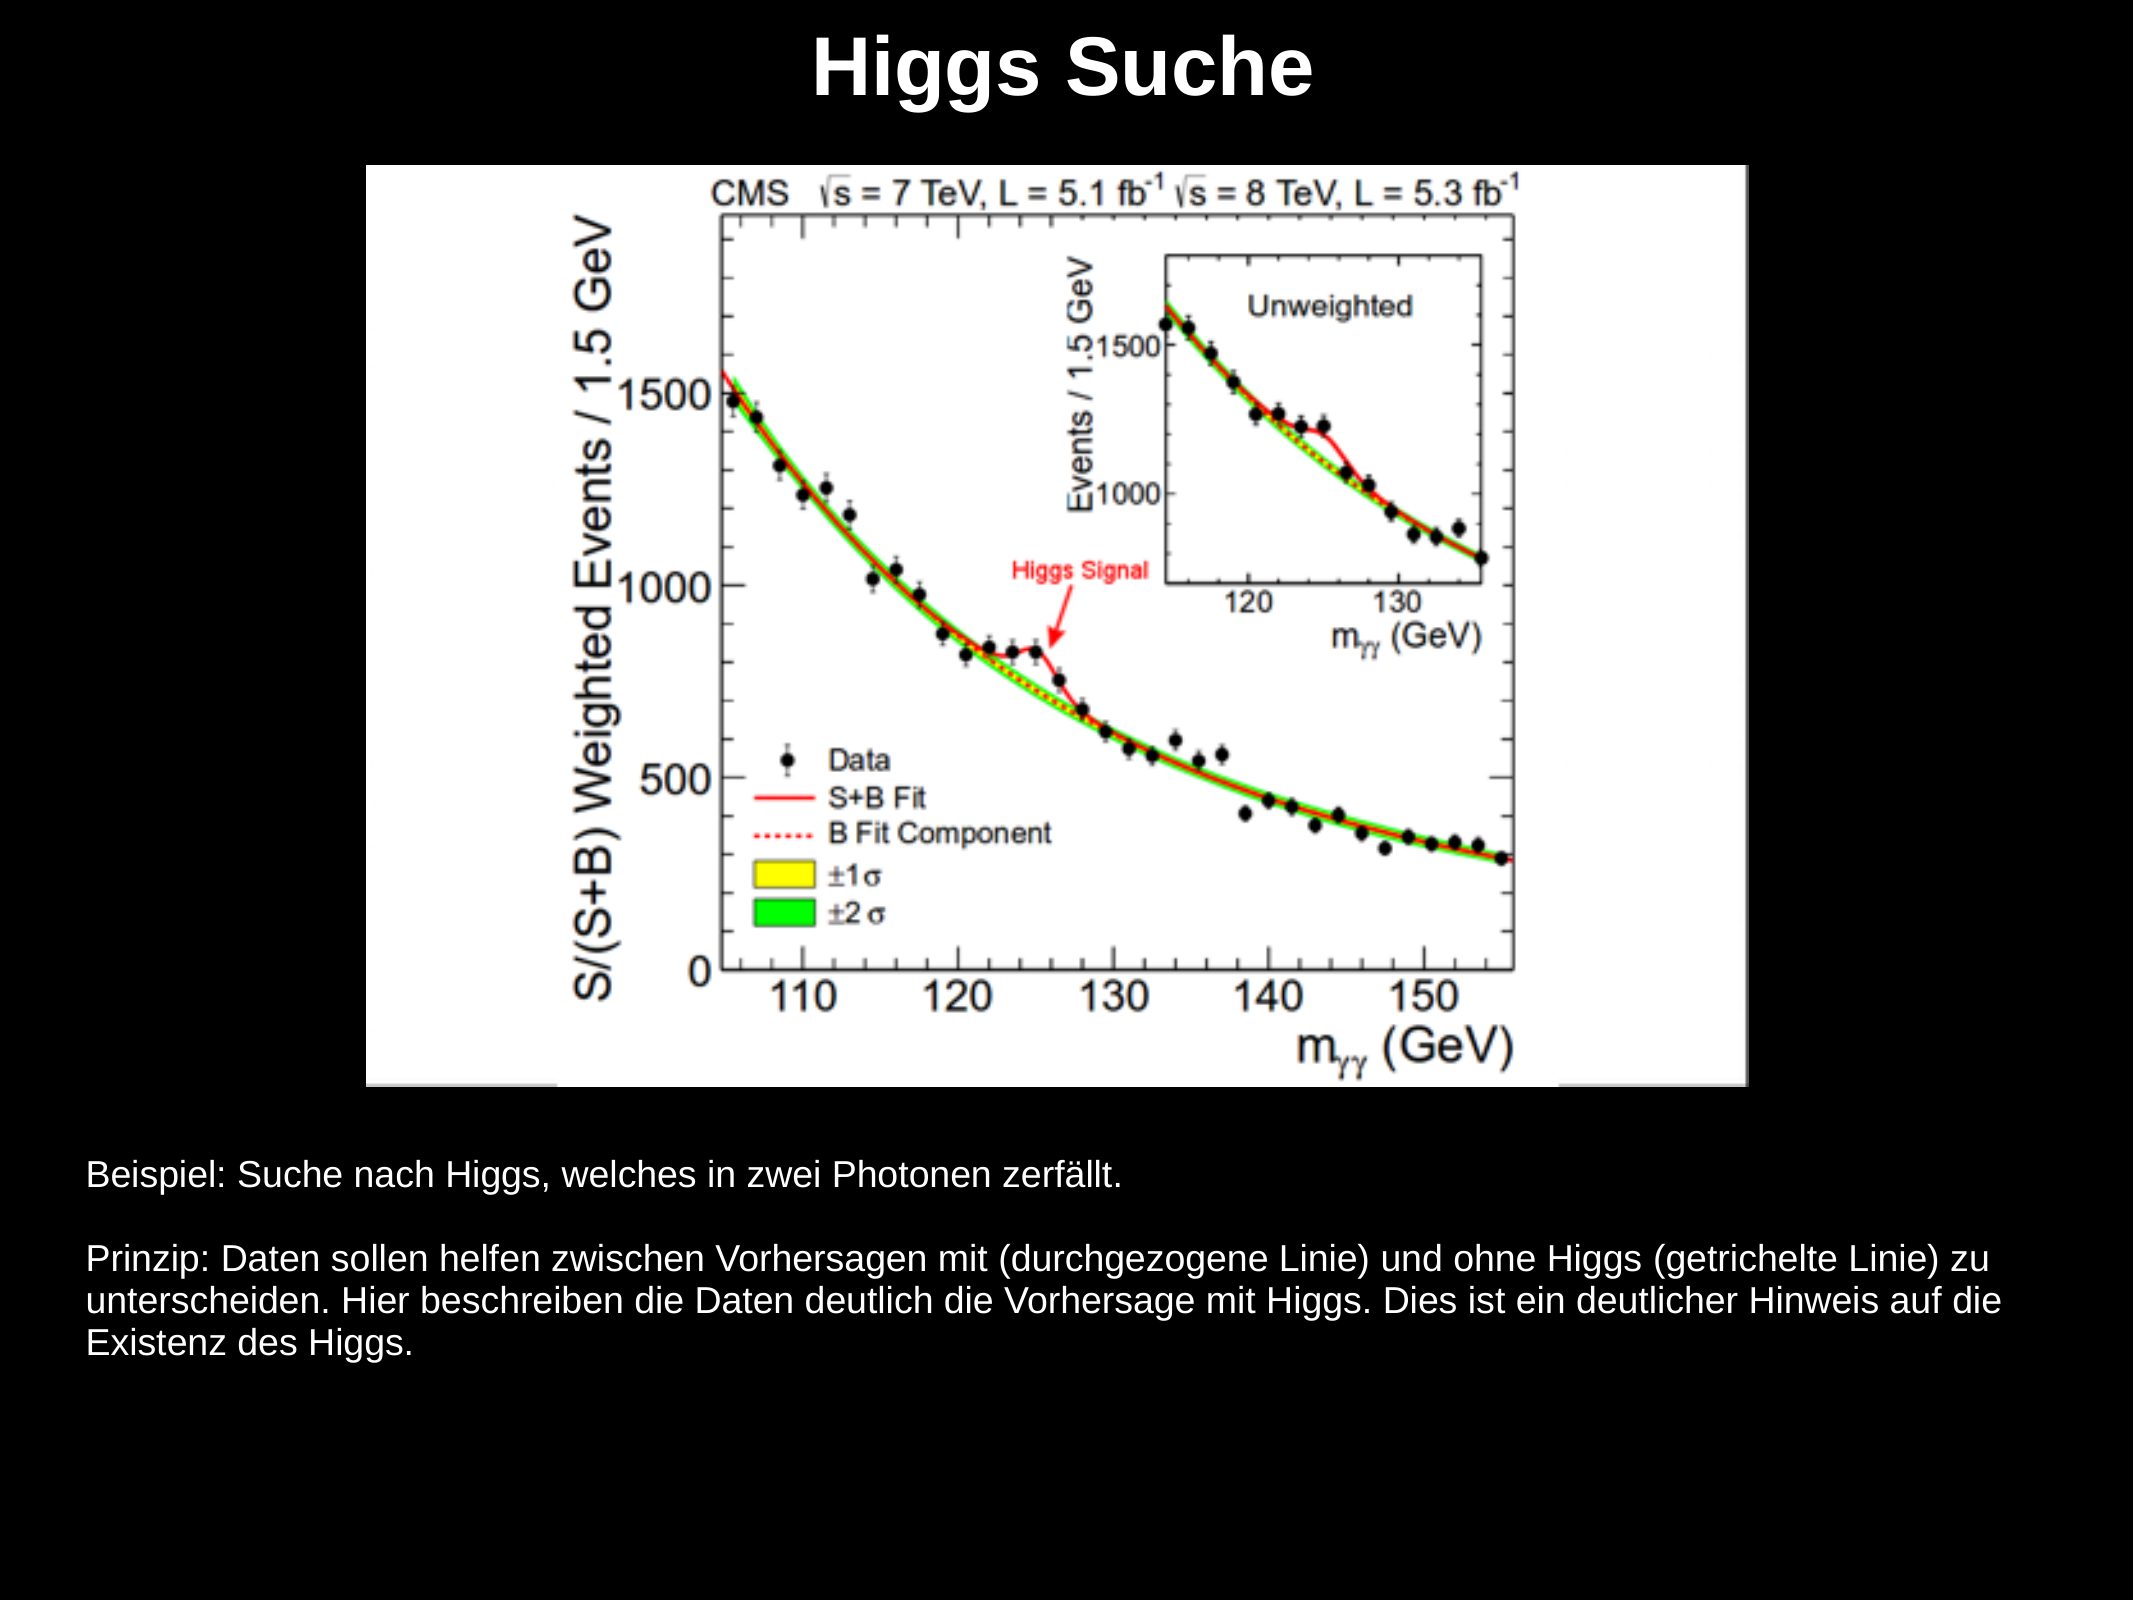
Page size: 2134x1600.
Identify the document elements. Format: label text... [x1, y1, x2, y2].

text_box Beispiel: Suche nach Higgs, welches in zwei Photonen zerfällt. Prinzip: Daten sollen helfen zwischen Vorhersagen mit (durchgezogene Linie) und ohne Higgs (getrichelte Linie) zu unterscheiden. Hier beschreiben die Daten deutlich die Vorhersage mit Higgs. Dies ist ein deutlicher Hinweis auf die Existenz des Higgs. [70, 1145, 2091, 1371]
picture [366, 165, 1749, 1087]
text_box Higgs Suche [0, 13, 2126, 130]
